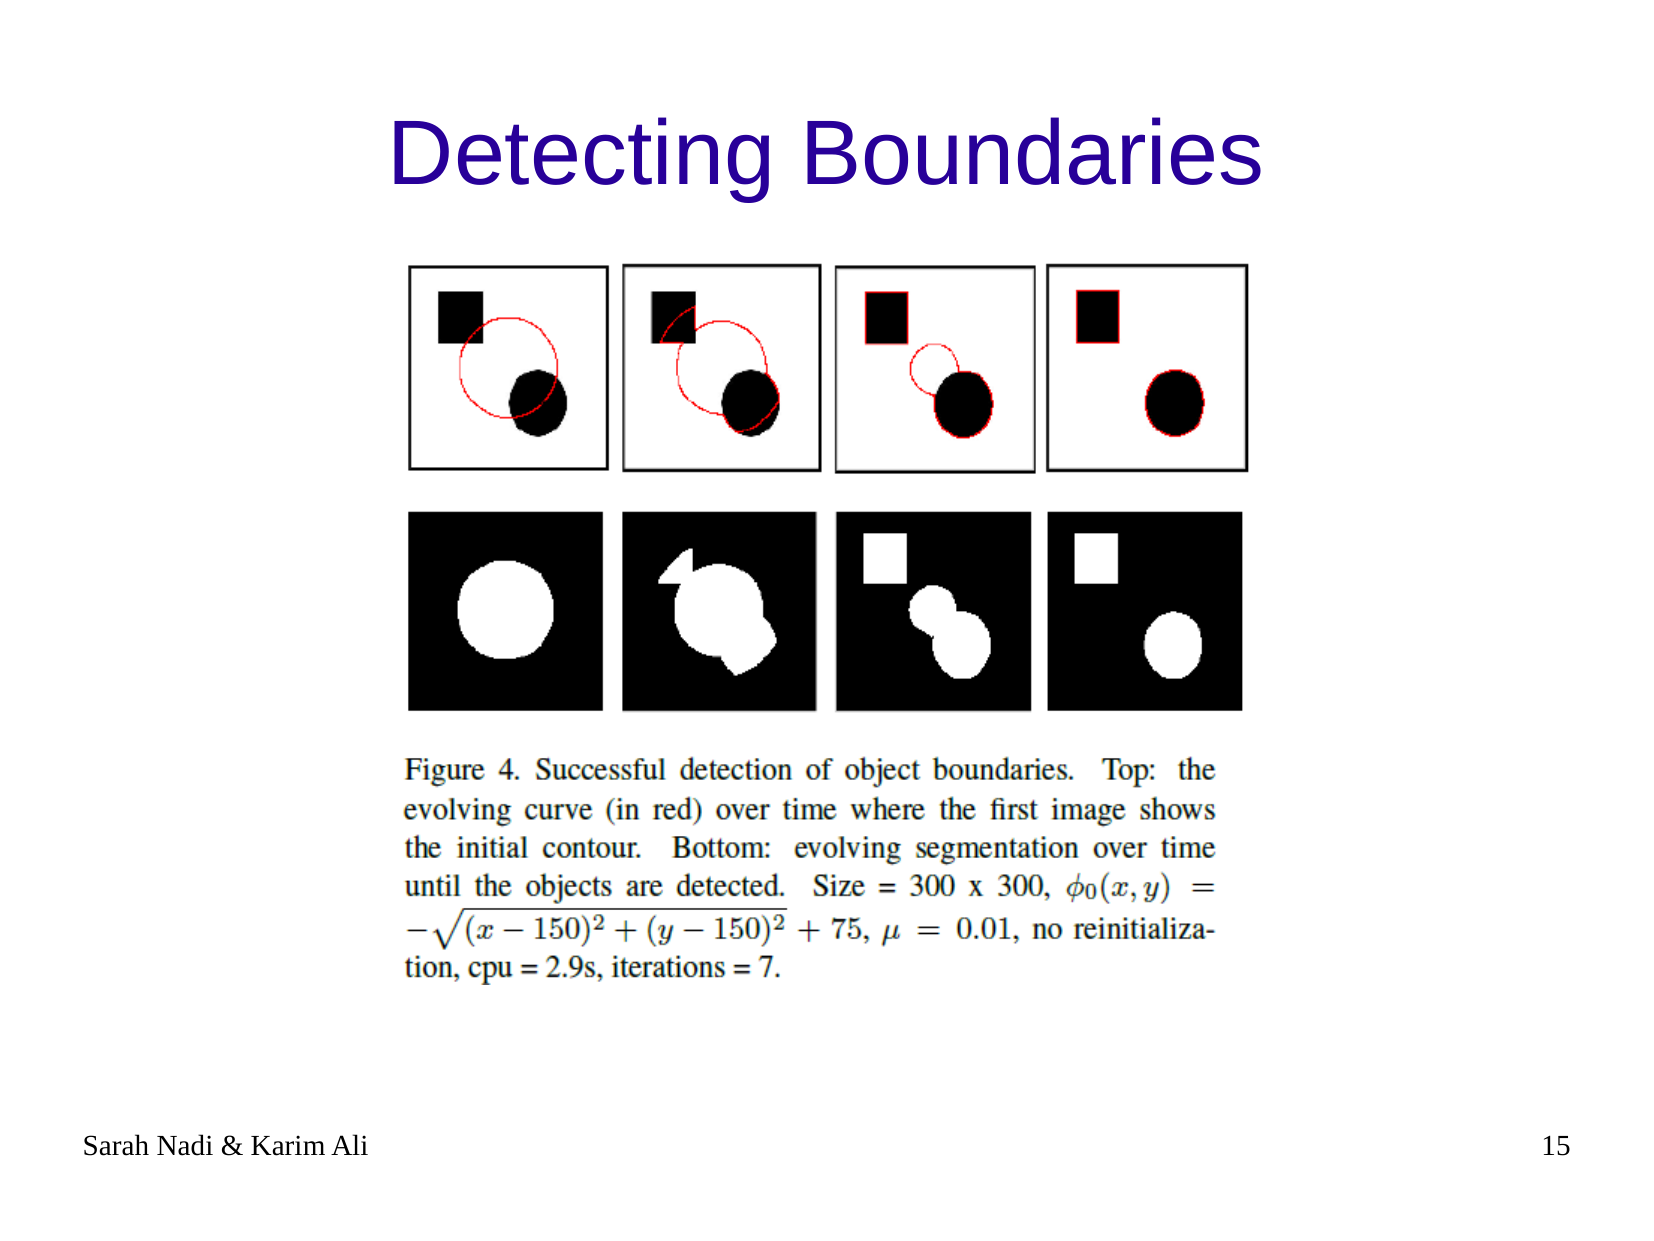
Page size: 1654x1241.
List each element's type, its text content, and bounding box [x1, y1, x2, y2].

title Detecting Boundaries [82, 56, 1571, 250]
picture [395, 255, 1259, 985]
